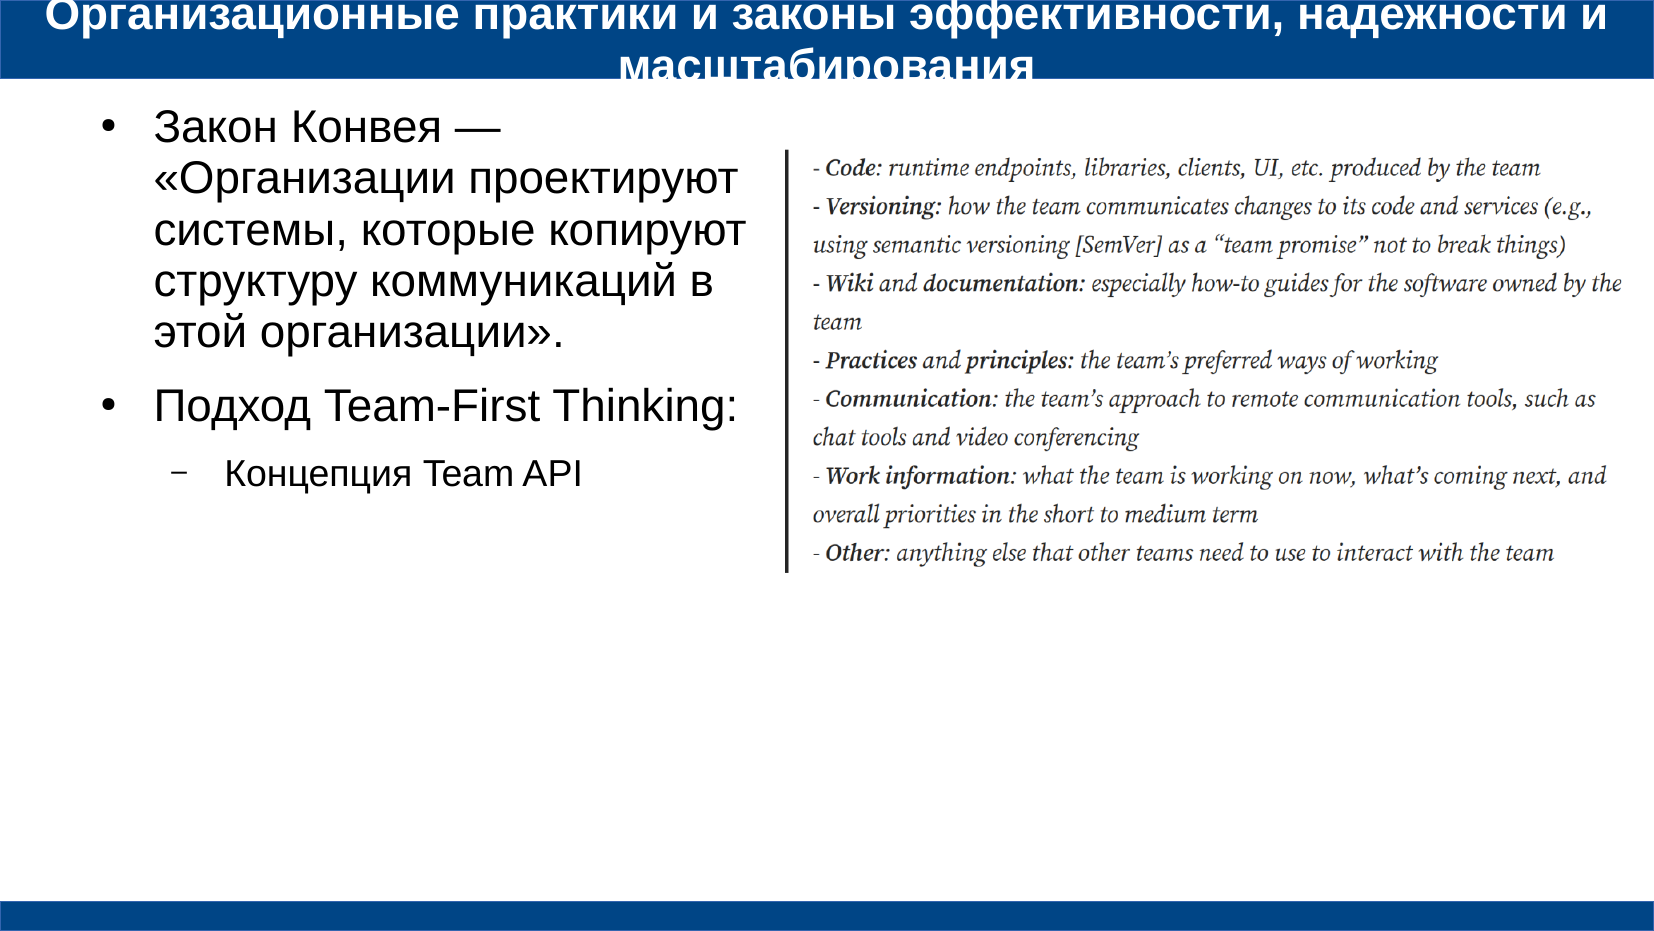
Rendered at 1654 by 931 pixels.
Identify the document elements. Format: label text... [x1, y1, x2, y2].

list Закон Конвея — «Организации проектируют системы, которые копируют структуру коммуникаций в этой организации». Подход Team-First Thinking: Концепция Team API [82, 101, 809, 641]
title Организационные практики и законы эффективности, надежности и масштабирования [0, 0, 1654, 91]
picture [782, 134, 1636, 587]
